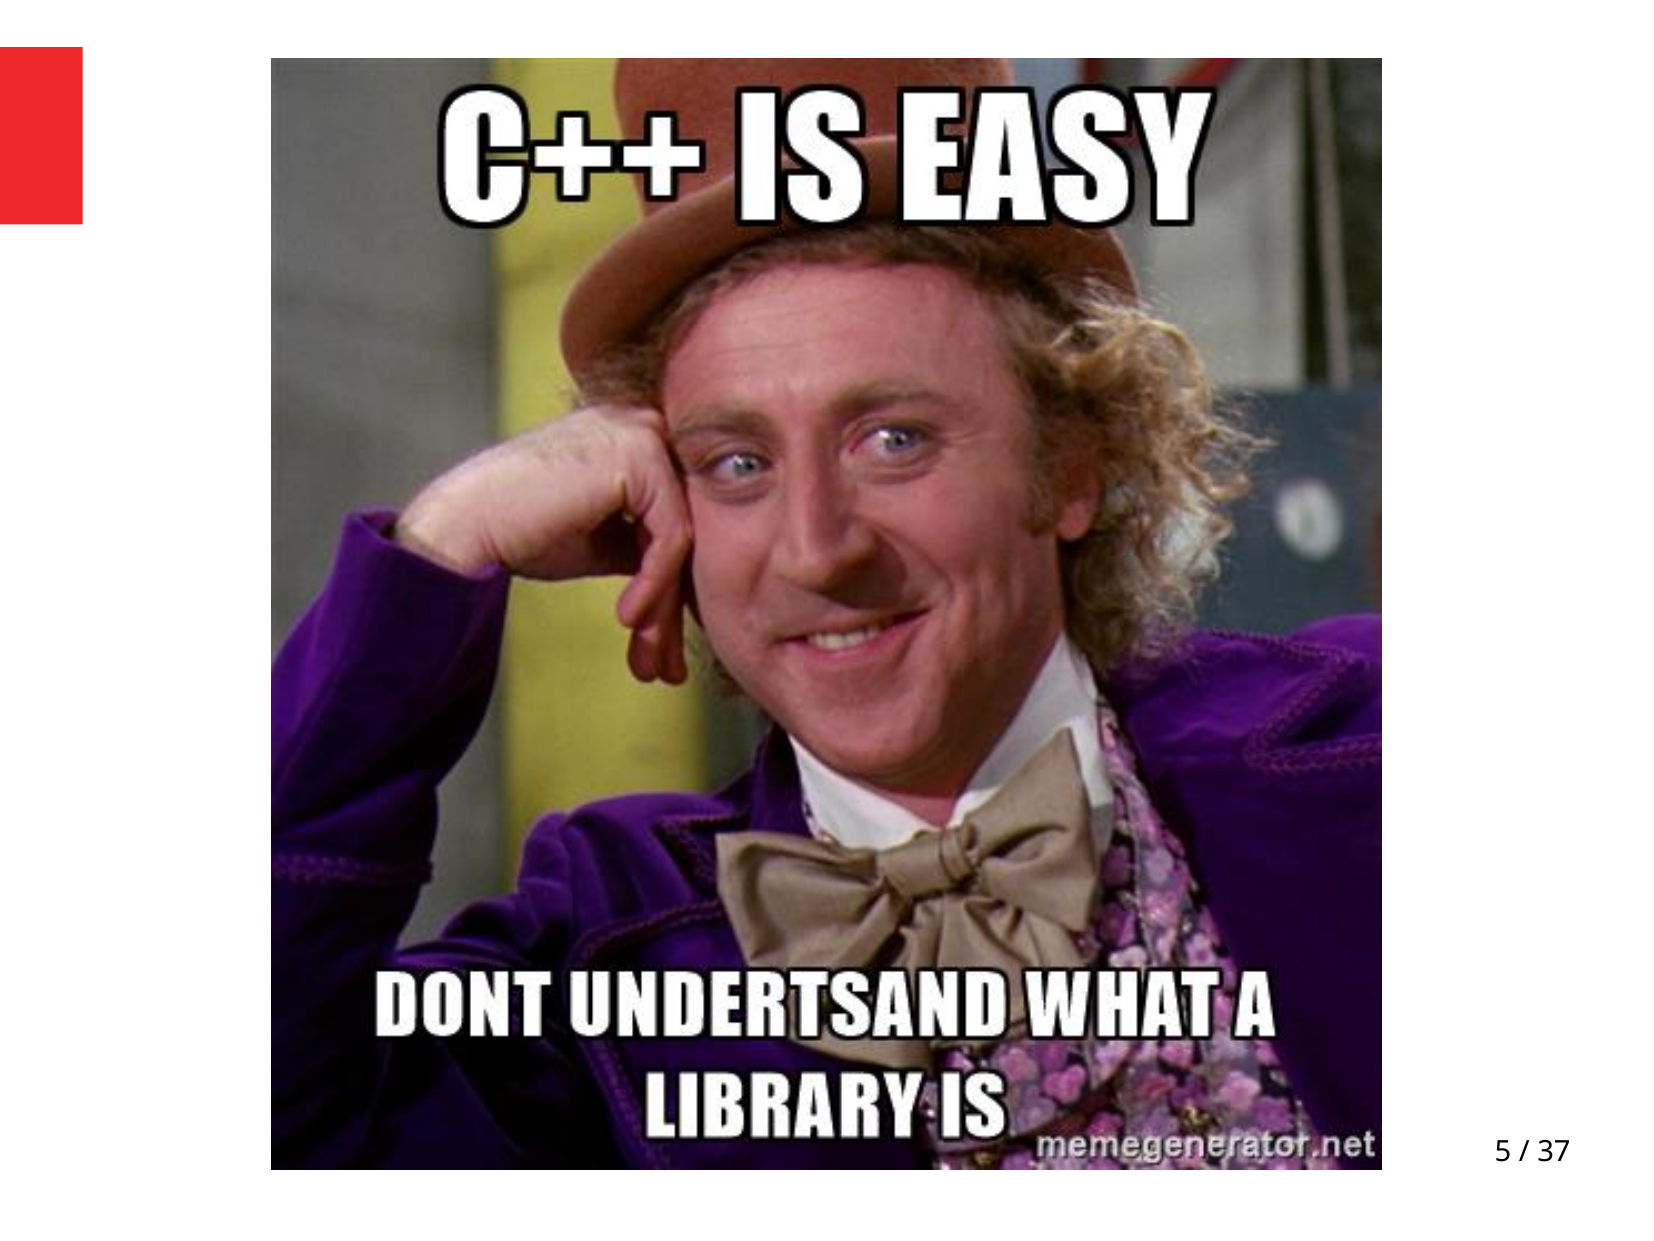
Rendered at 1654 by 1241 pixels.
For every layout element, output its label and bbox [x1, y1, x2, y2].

picture [271, 58, 1382, 1170]
